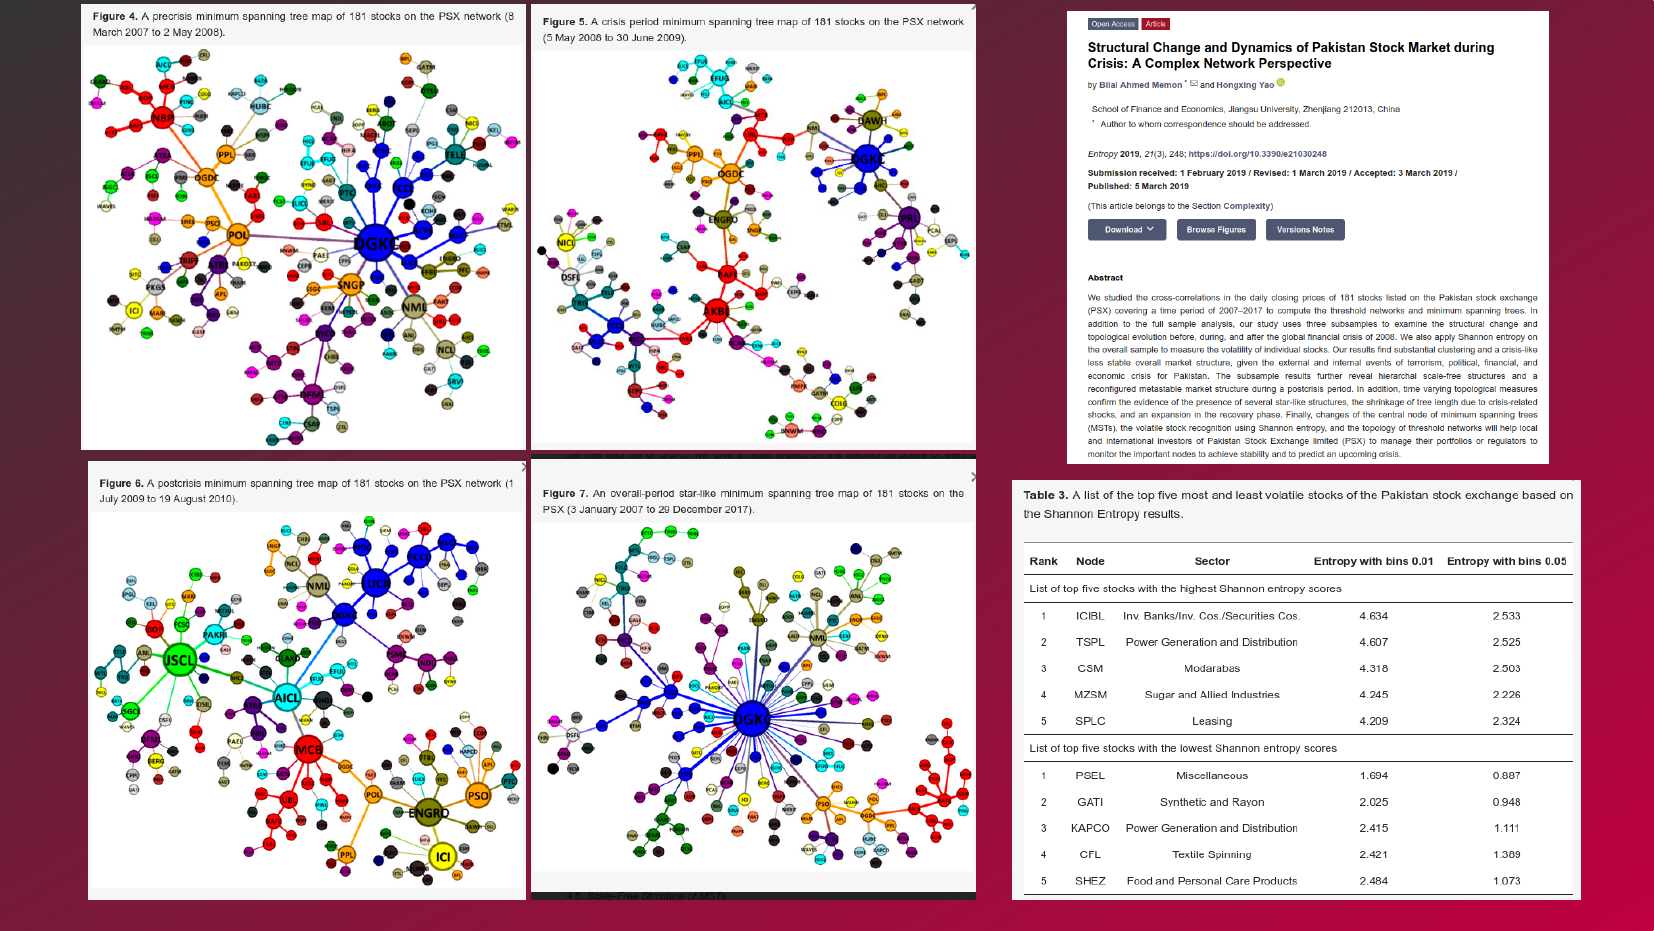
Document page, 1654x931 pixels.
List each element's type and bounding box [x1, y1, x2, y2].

picture [1067, 11, 1549, 464]
picture [531, 4, 976, 451]
picture [88, 461, 526, 901]
picture [531, 454, 976, 901]
picture [1012, 480, 1581, 901]
picture [81, 4, 526, 451]
